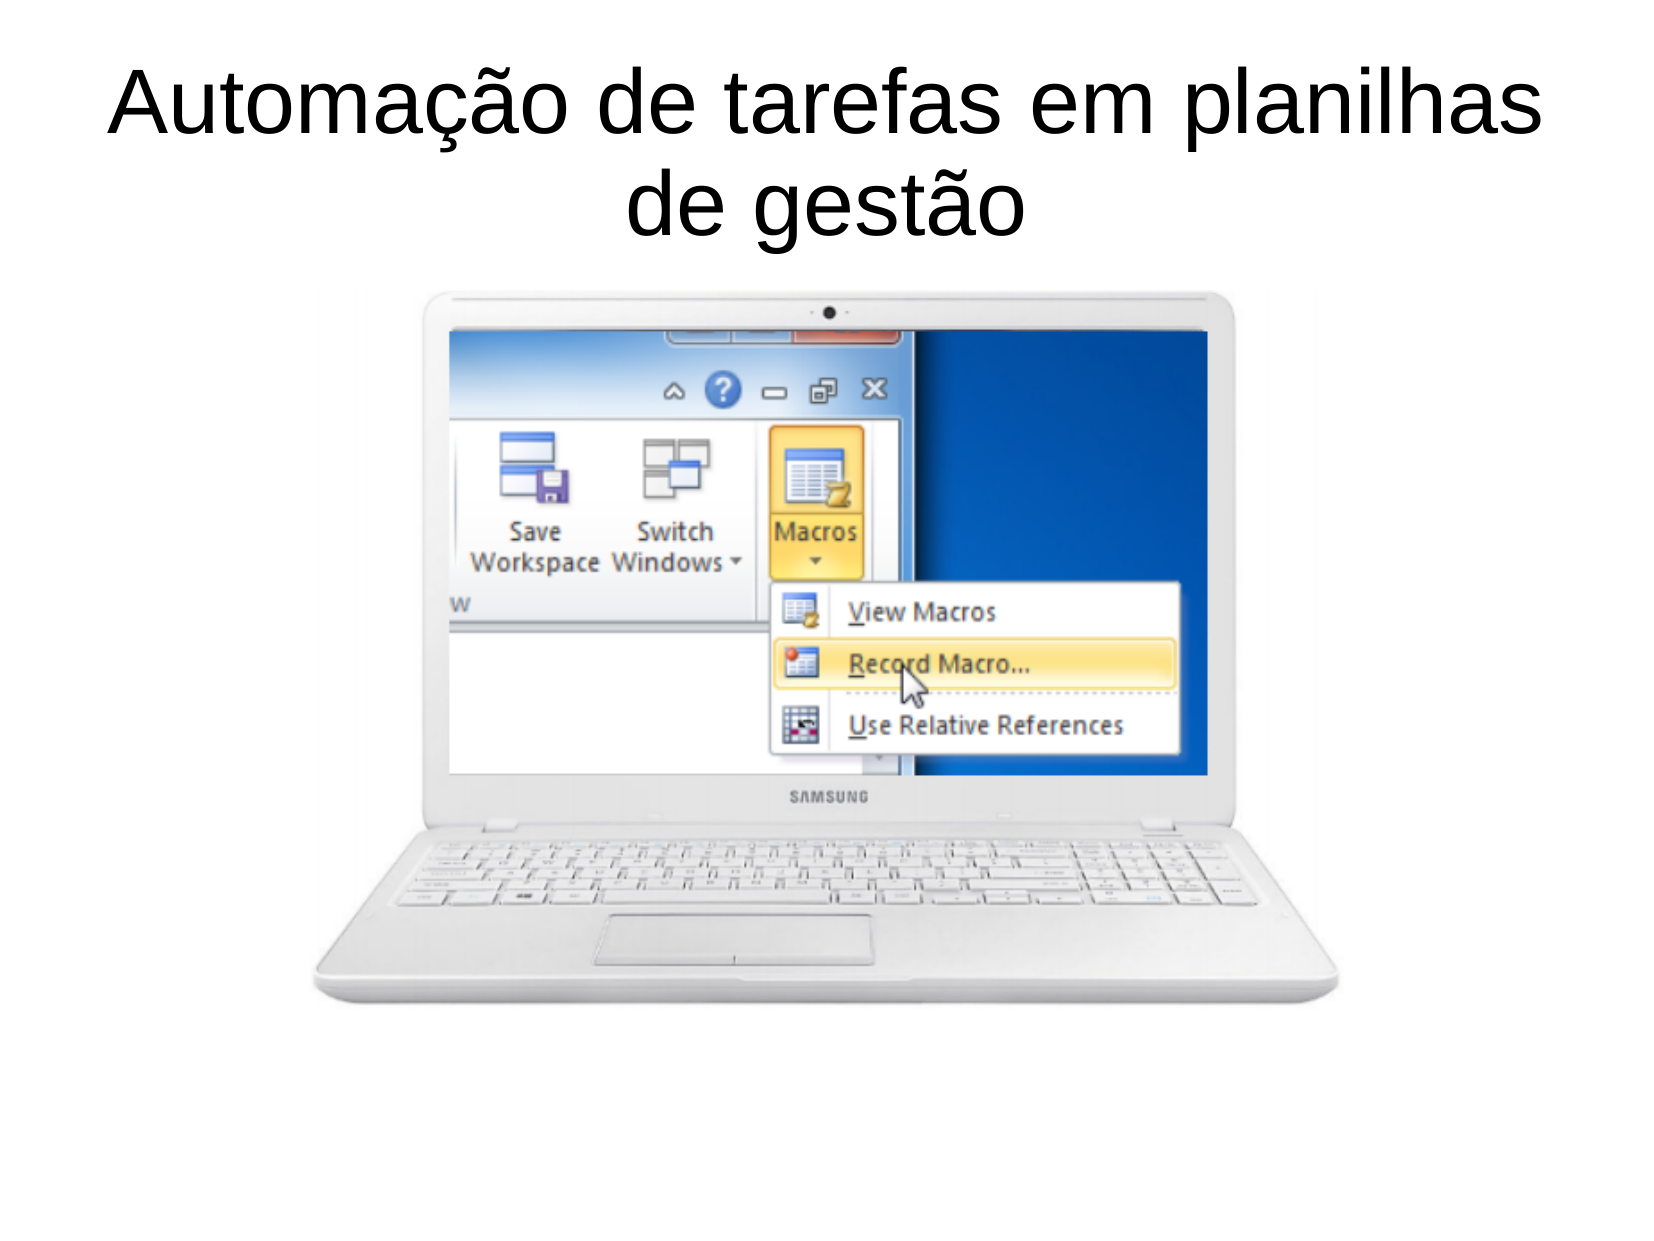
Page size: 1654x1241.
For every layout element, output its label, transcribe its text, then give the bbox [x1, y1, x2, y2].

title Automação de tarefas em planilhas de gestão [82, 49, 1571, 257]
picture [302, 290, 1352, 1010]
